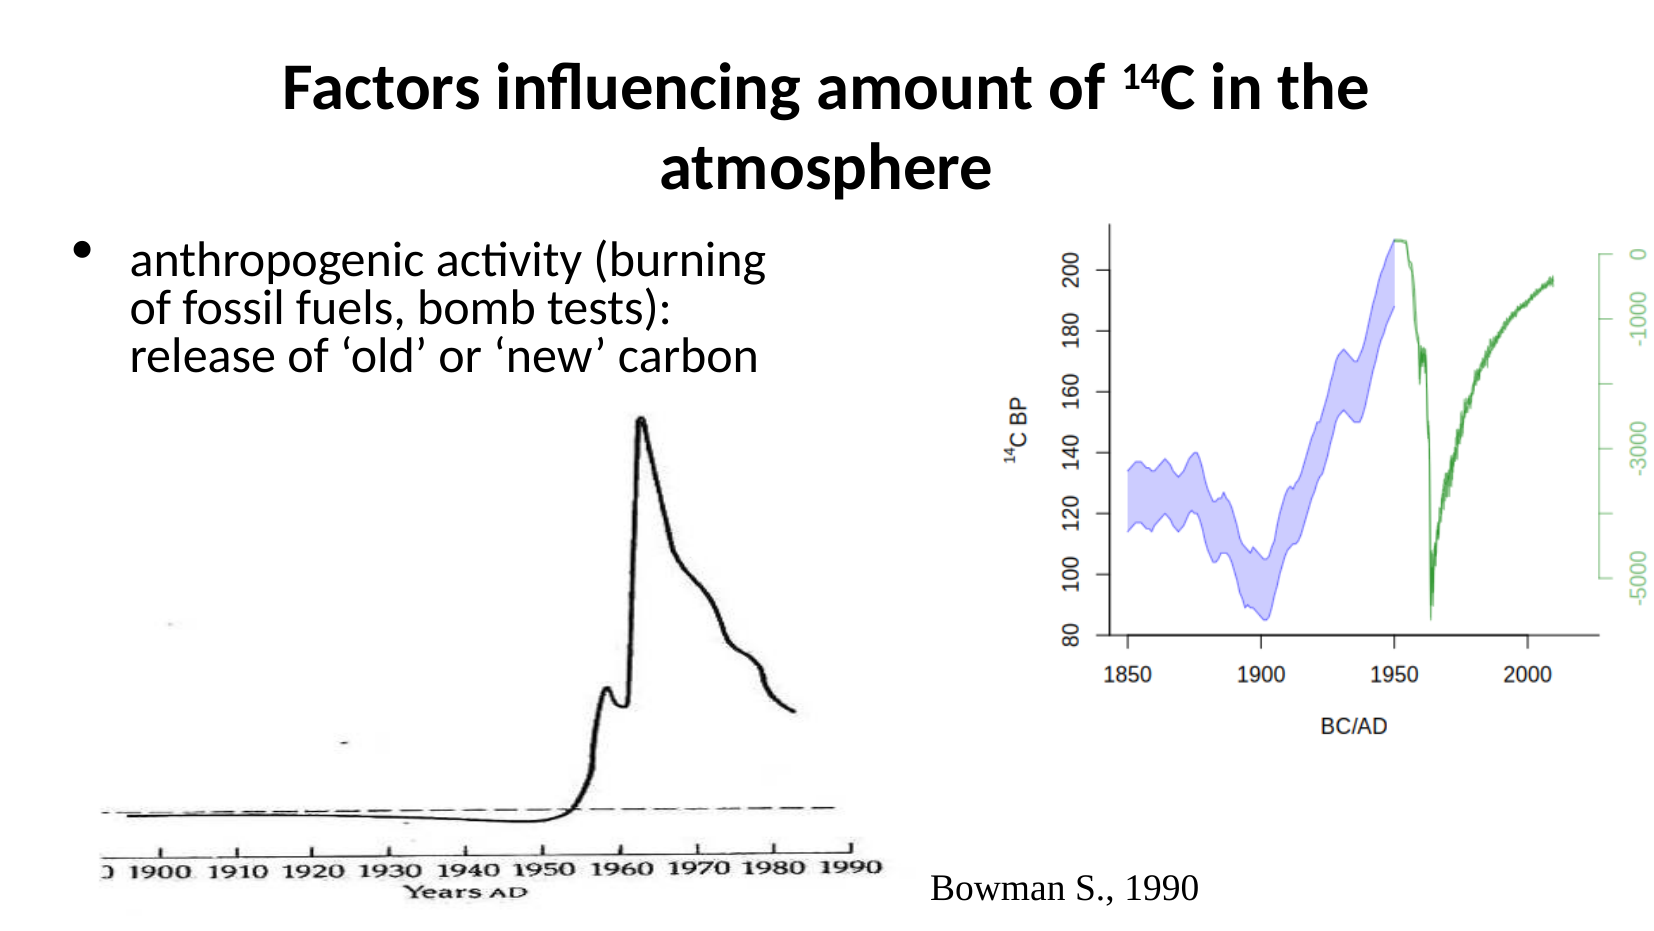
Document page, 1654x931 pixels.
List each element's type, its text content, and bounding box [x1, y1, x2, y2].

picture [72, 391, 916, 916]
text_box anthropogenic activity (burning of fossil fuels, bomb tests): release of ‘old’ or ‘new’ carbon [58, 230, 788, 831]
text_box Bowman S., 1990 [915, 855, 1215, 916]
picture [1003, 118, 1654, 768]
text_box Factors influencing amount of 14C in the atmosphere [123, 45, 1530, 200]
